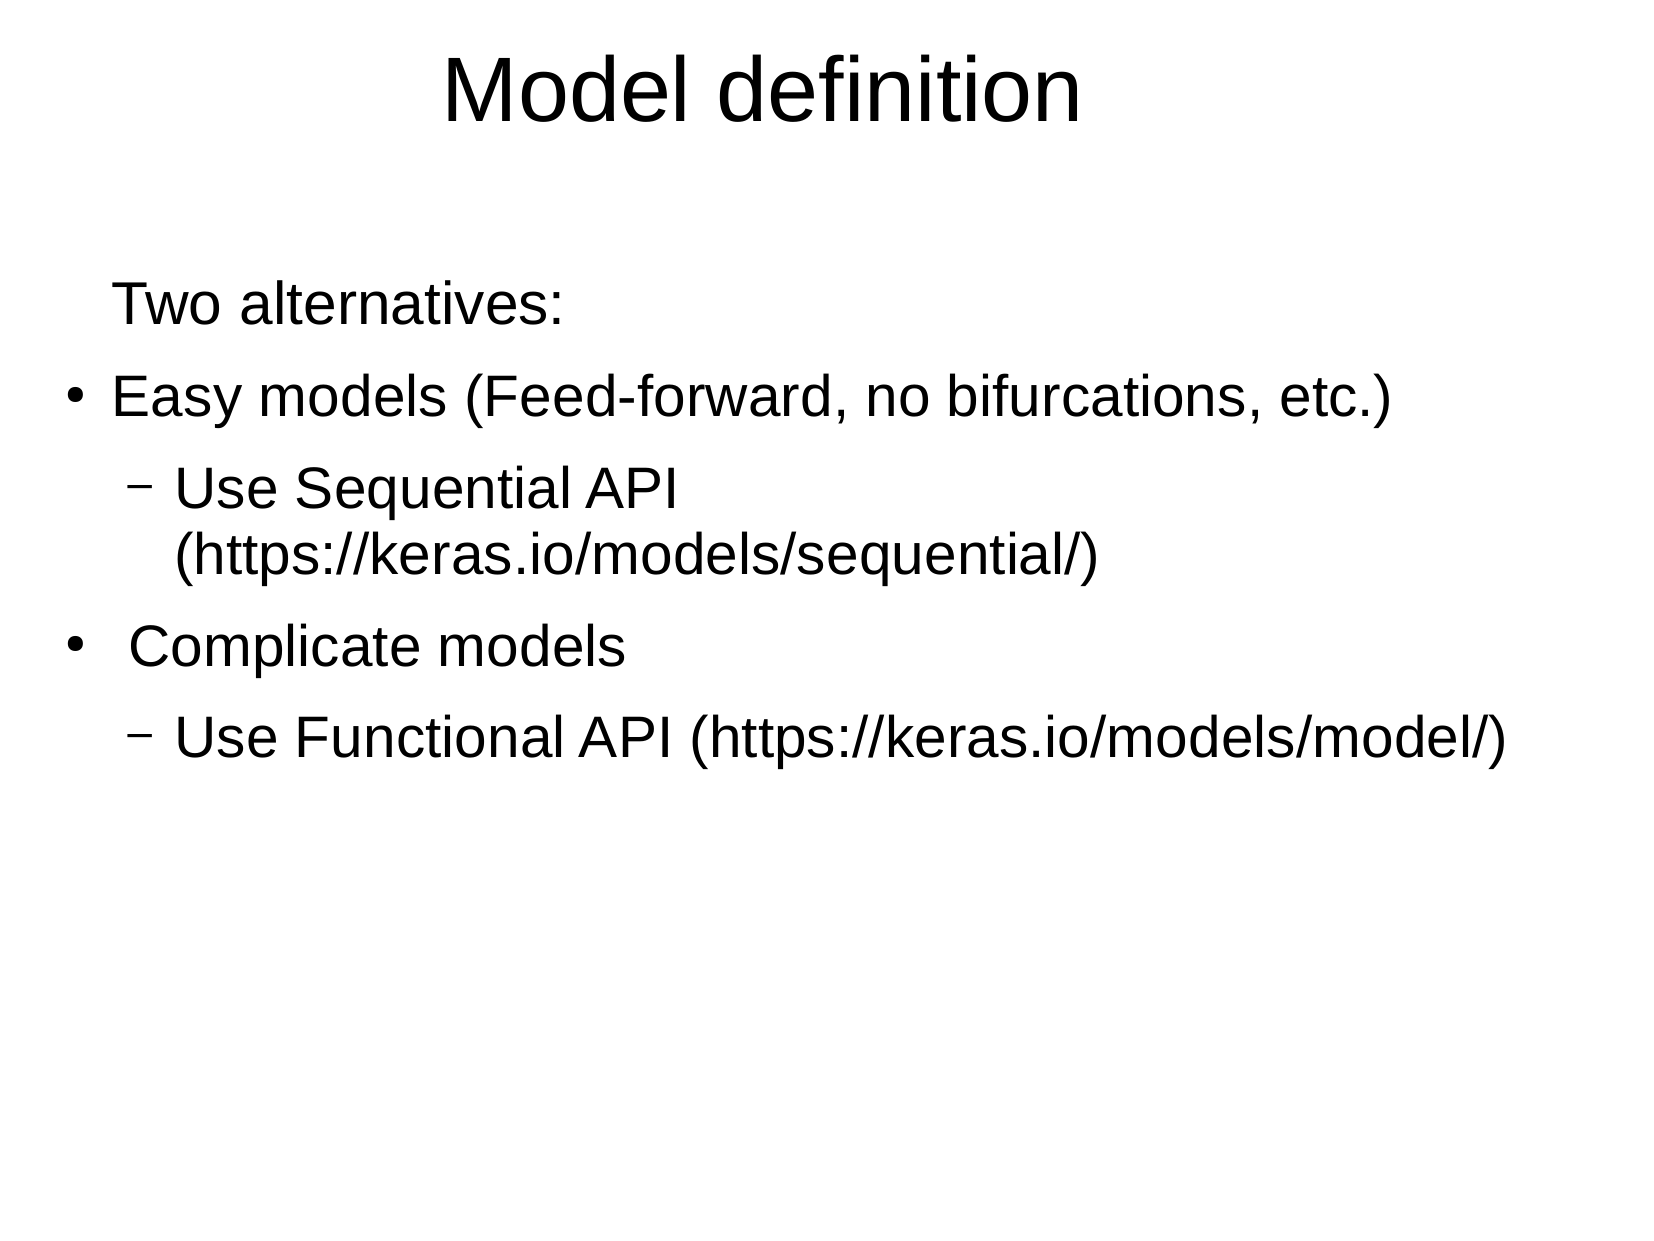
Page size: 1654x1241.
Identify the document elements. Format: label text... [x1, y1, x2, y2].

text_box Two alternatives: Easy models (Feed-forward, no bifurcations, etc.) Use Sequential API (https://keras.io/models/sequential/) Complicate models Use Functional API (https://keras.io/models/model/) [49, 270, 1546, 781]
title Model definition [26, 0, 1501, 181]
